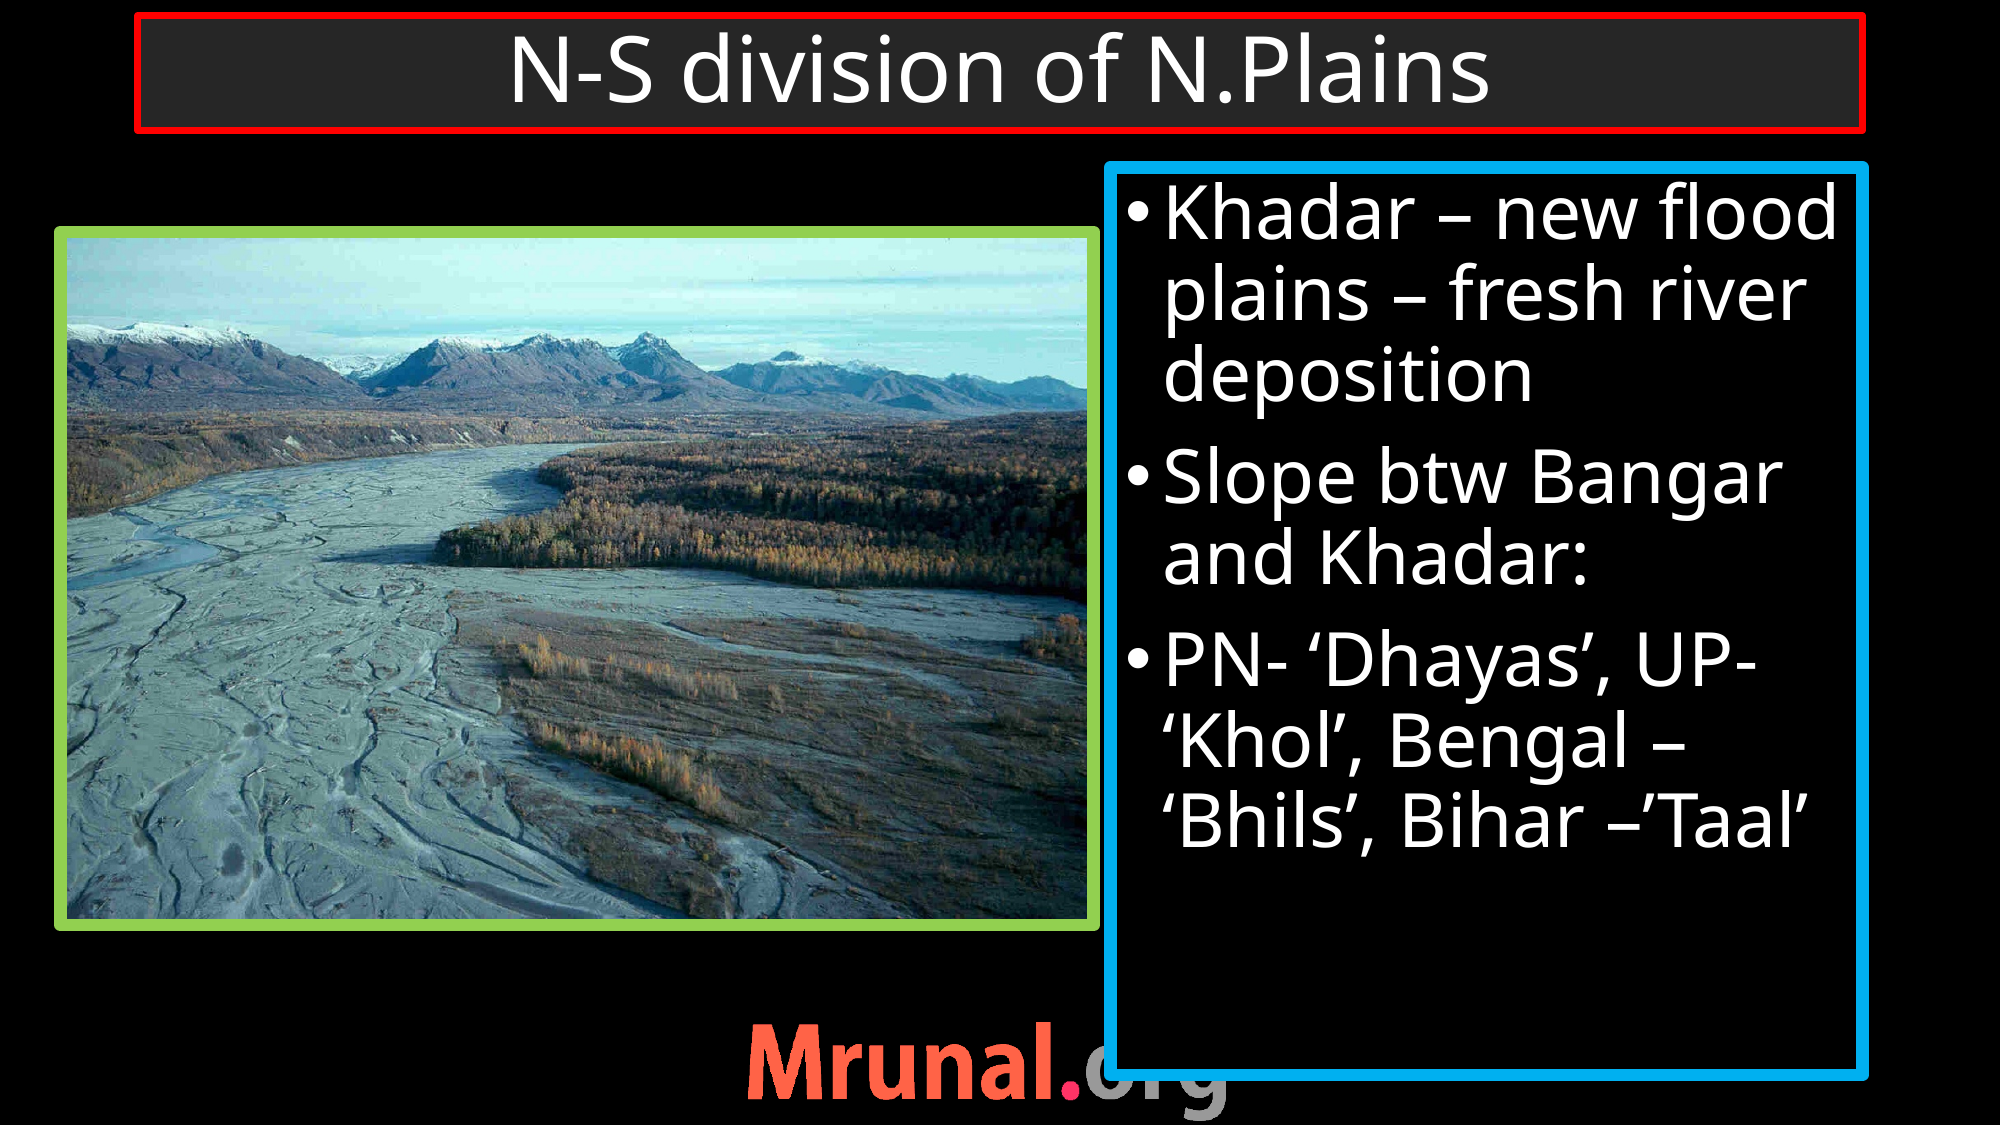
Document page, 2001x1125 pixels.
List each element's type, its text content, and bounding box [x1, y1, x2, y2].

picture [741, 1005, 1230, 1125]
list Khadar – new flood plains – fresh river deposition Slope btw Bangar and Khadar: PN- ‘Dhayas’, UP- ‘Khol’, Bengal – ‘Bhils’, Bihar –’Taal’ [1110, 167, 1863, 1075]
title N-S division of N.Plains [137, 15, 1863, 131]
picture [66, 238, 1088, 919]
